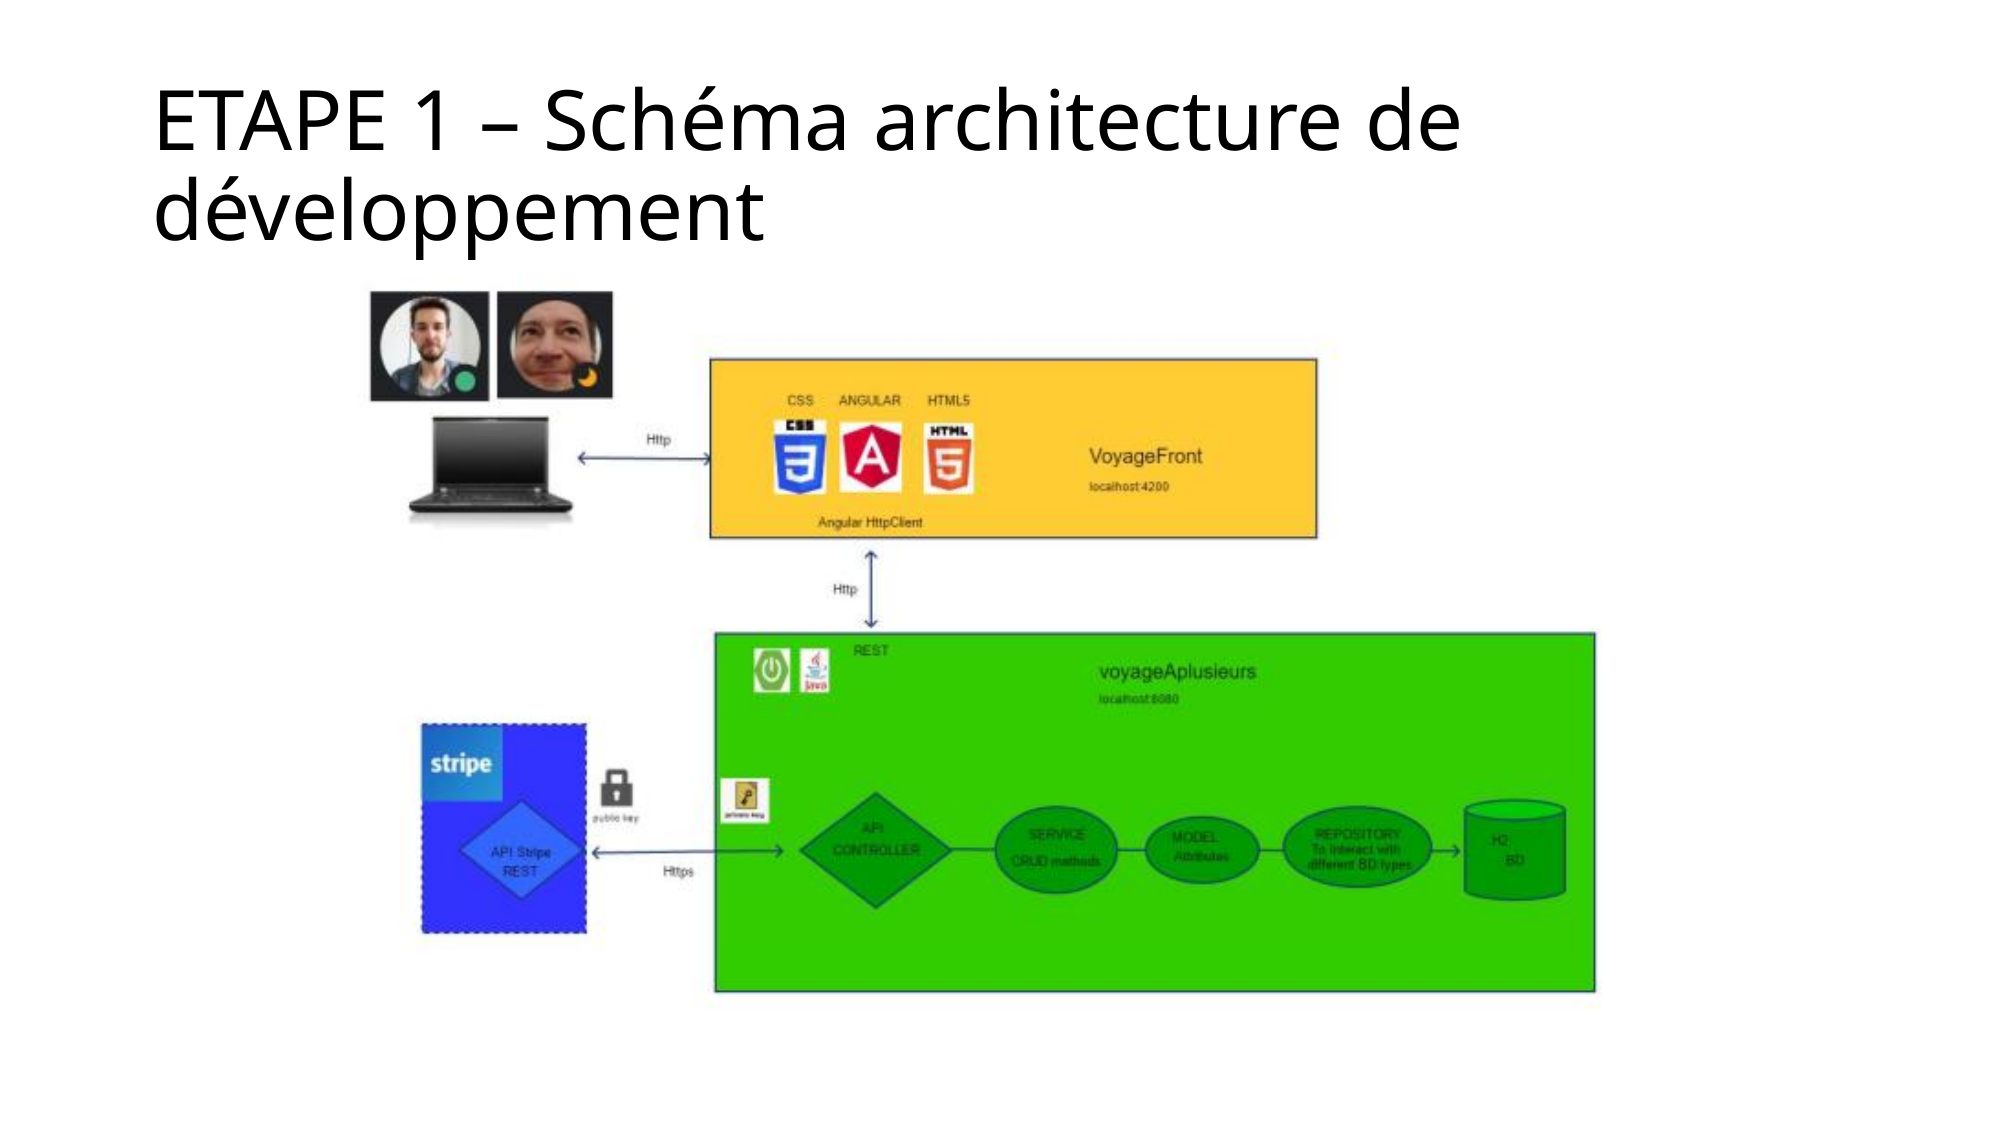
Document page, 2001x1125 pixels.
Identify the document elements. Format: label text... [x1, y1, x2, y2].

picture [342, 278, 1658, 1011]
title ETAPE 1 – Schéma architecture de développement [137, 59, 1863, 278]
